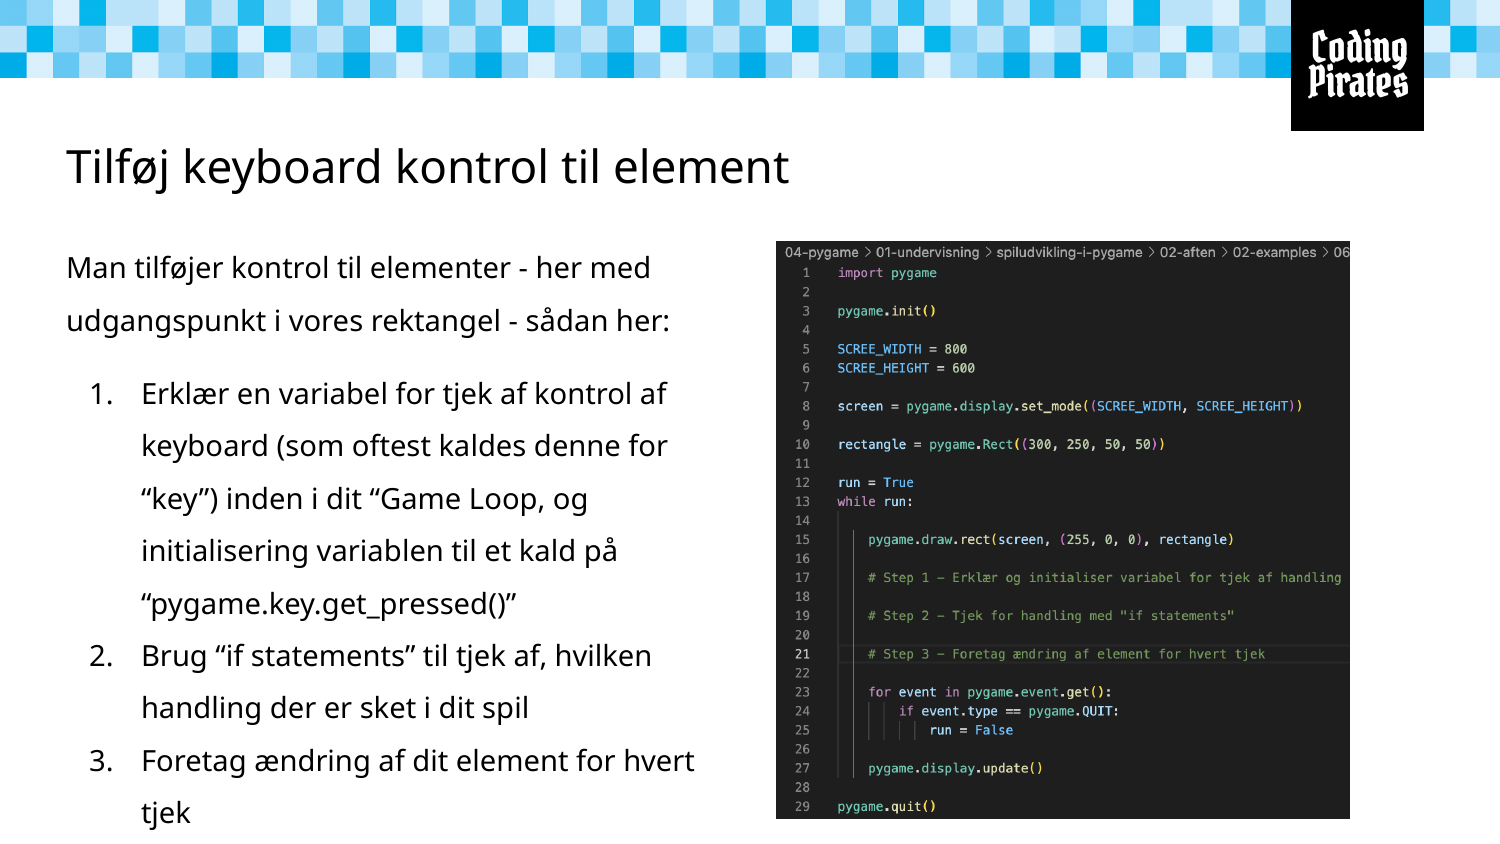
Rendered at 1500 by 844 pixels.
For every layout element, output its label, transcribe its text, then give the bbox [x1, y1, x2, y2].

title Tilføj keyboard kontrol til element [51, 123, 1223, 217]
list Man tilføjer kontrol til elementer - her med udgangspunkt i vores rektangel - sådan her: Erklær en variabel for tjek af kontrol af keyboard (som oftest kaldes denne for “key”) inden i dit “Game Loop, og initialisering variablen til et kald på “pygame.key.get_pressed()” Brug “if statements” til tjek af, hvilken handling der er sket i dit spil Foretag ændring af dit element for hvert tjek [51, 216, 752, 832]
picture [776, 241, 1350, 819]
picture [0, 0, 1056, 78]
picture [1291, 0, 1424, 131]
